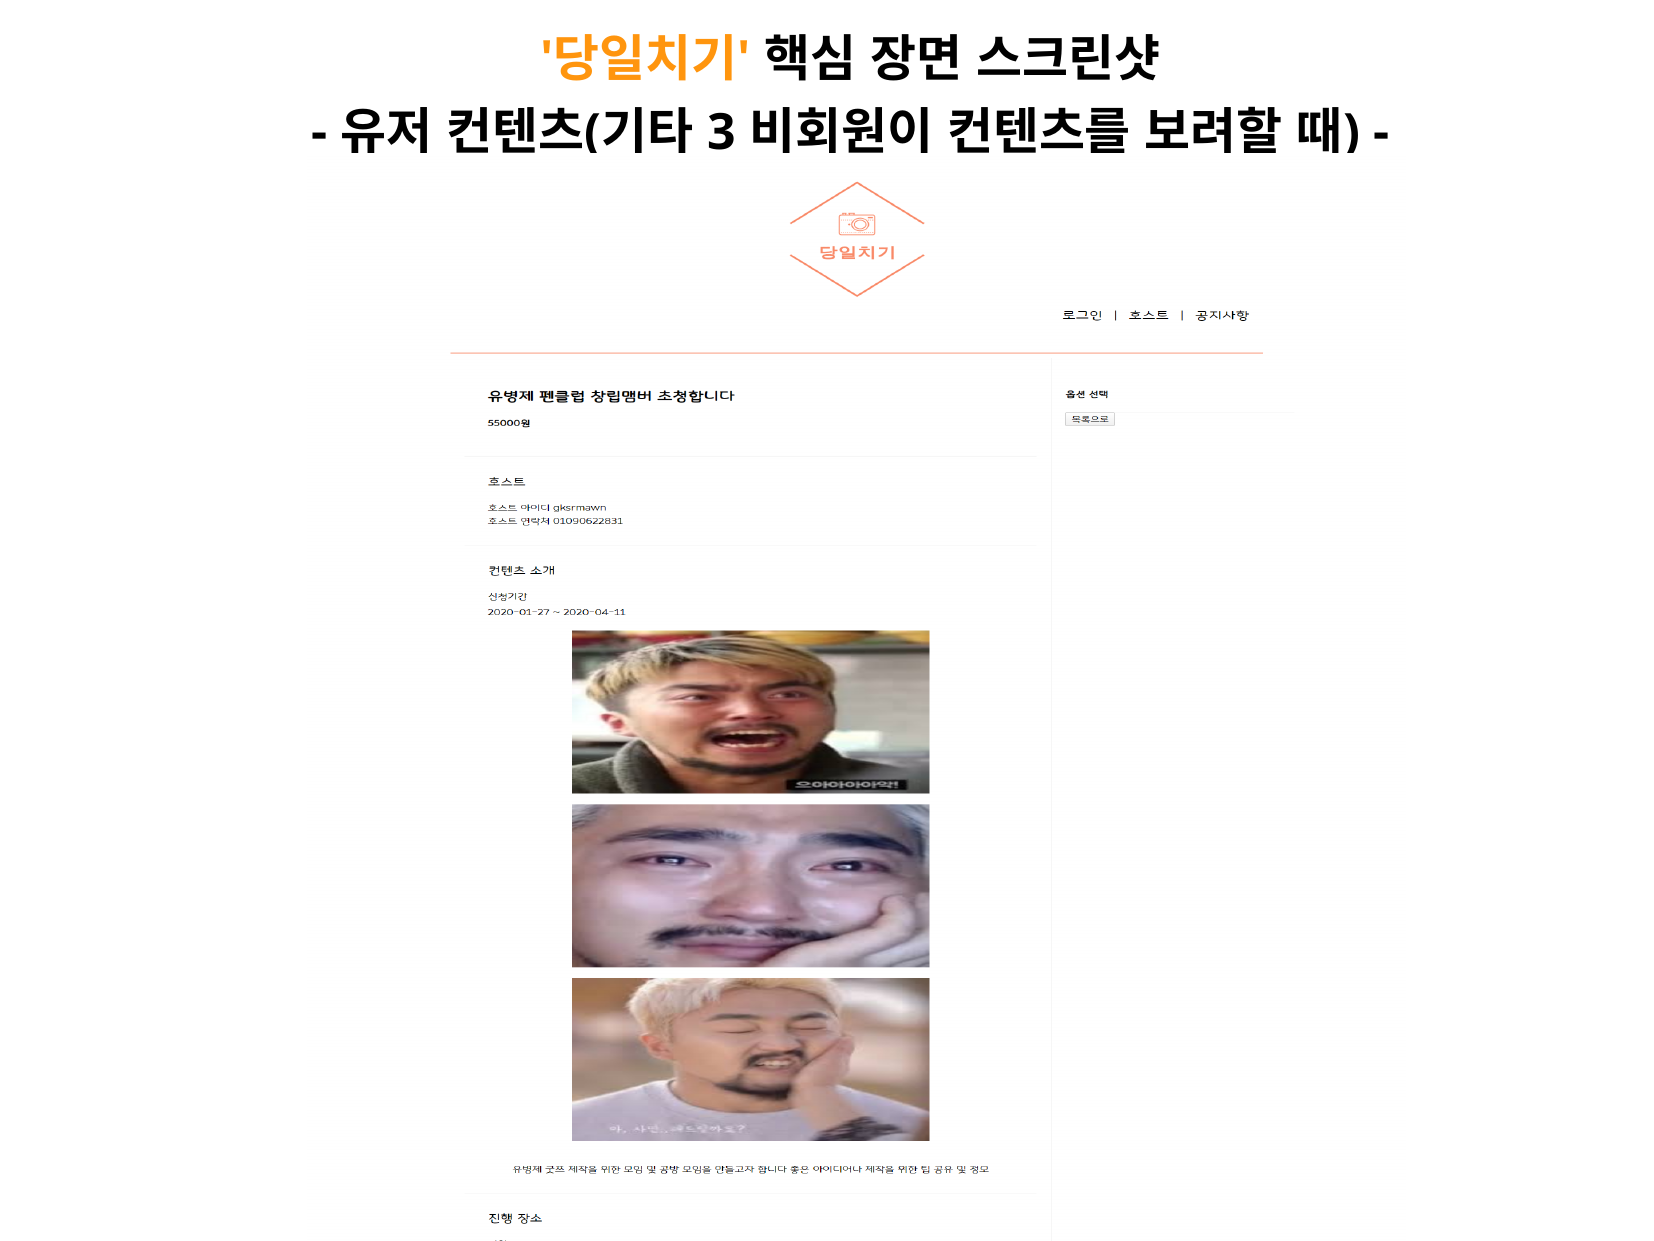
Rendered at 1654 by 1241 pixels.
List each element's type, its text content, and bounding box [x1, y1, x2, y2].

title '당일치기' 핵심 장면 스크린샷 - 유저 컨텐츠(기타 3 비회원이 컨텐츠를 보려할 때) - [106, 0, 1595, 196]
picture [307, 153, 1406, 1241]
